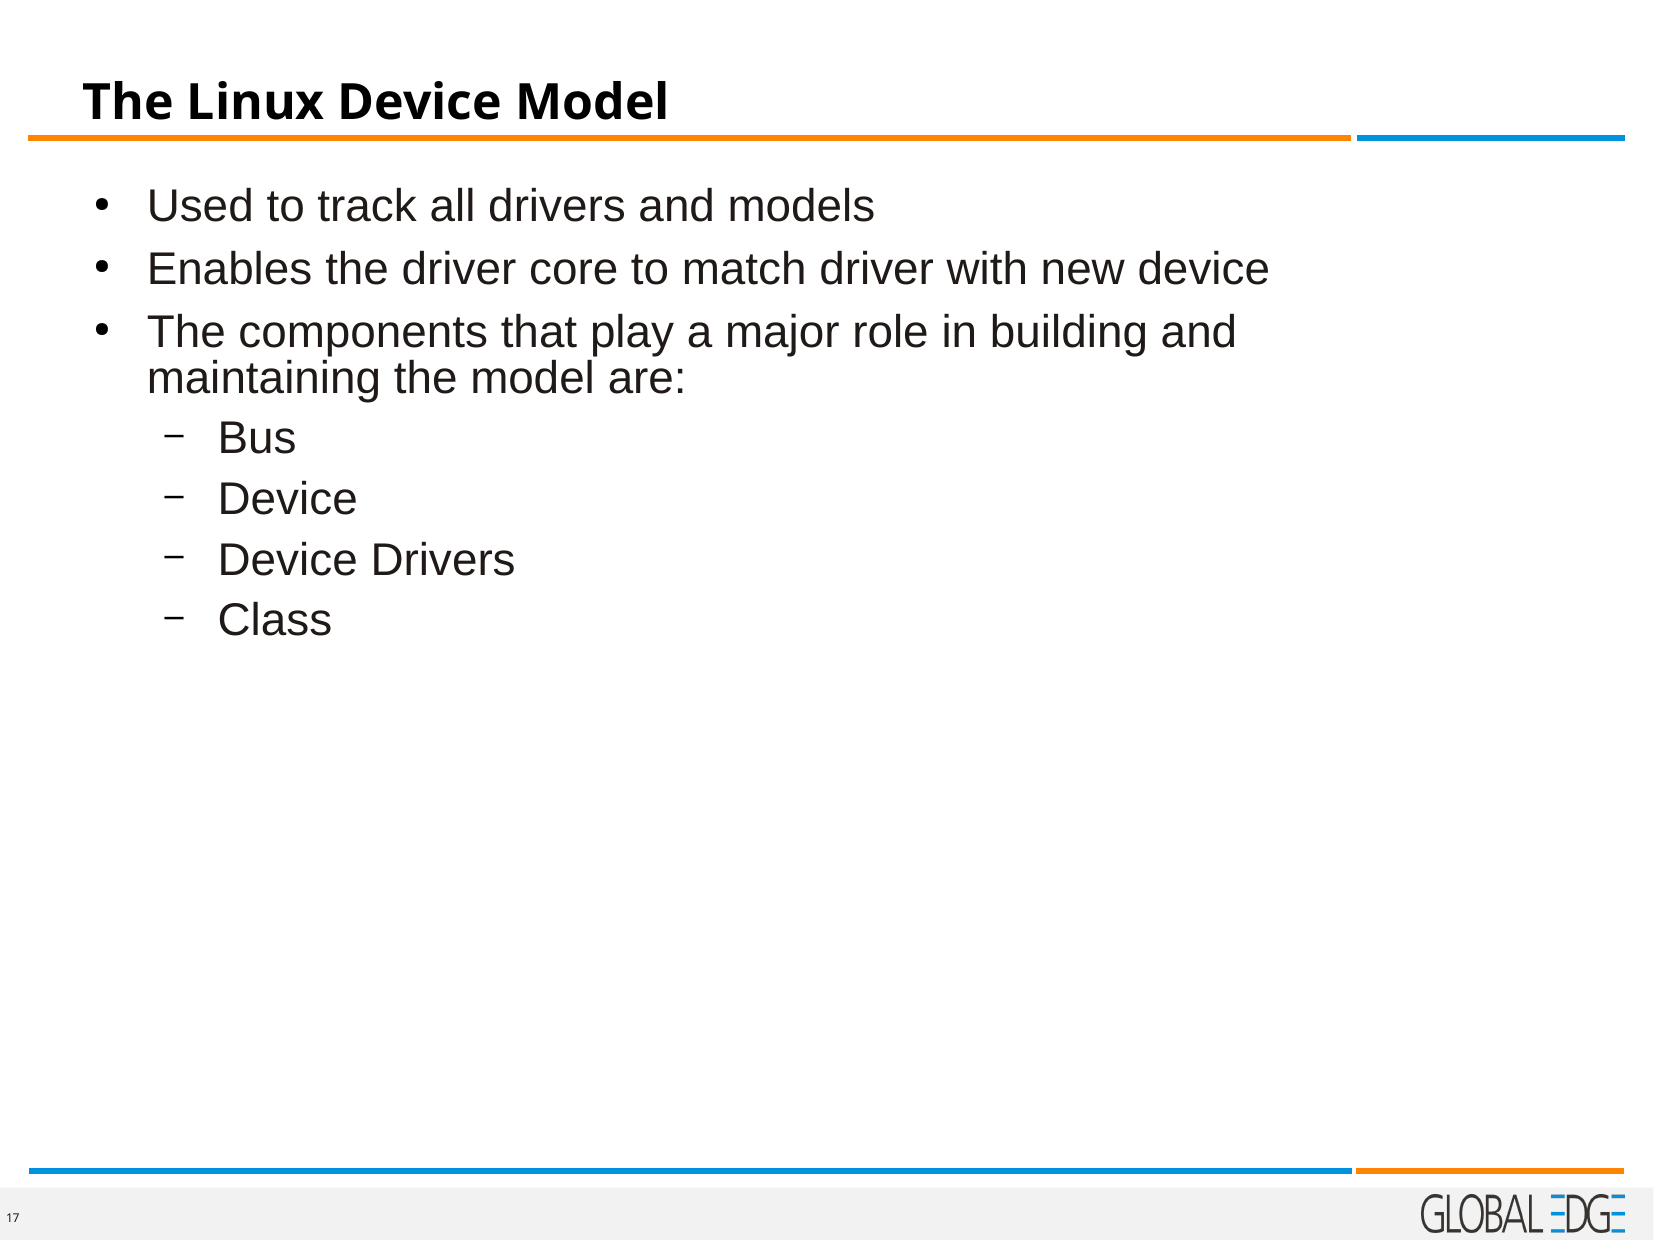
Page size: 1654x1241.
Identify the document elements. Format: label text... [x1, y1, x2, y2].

text_box The Linux Device Model [82, 70, 827, 130]
picture [1421, 1194, 1625, 1233]
list Used to track all drivers and models Enables the driver core to match driver with new device The components that play a major role in building and maintaining the model are: Bus Device Device Drivers Class [61, 177, 1312, 965]
